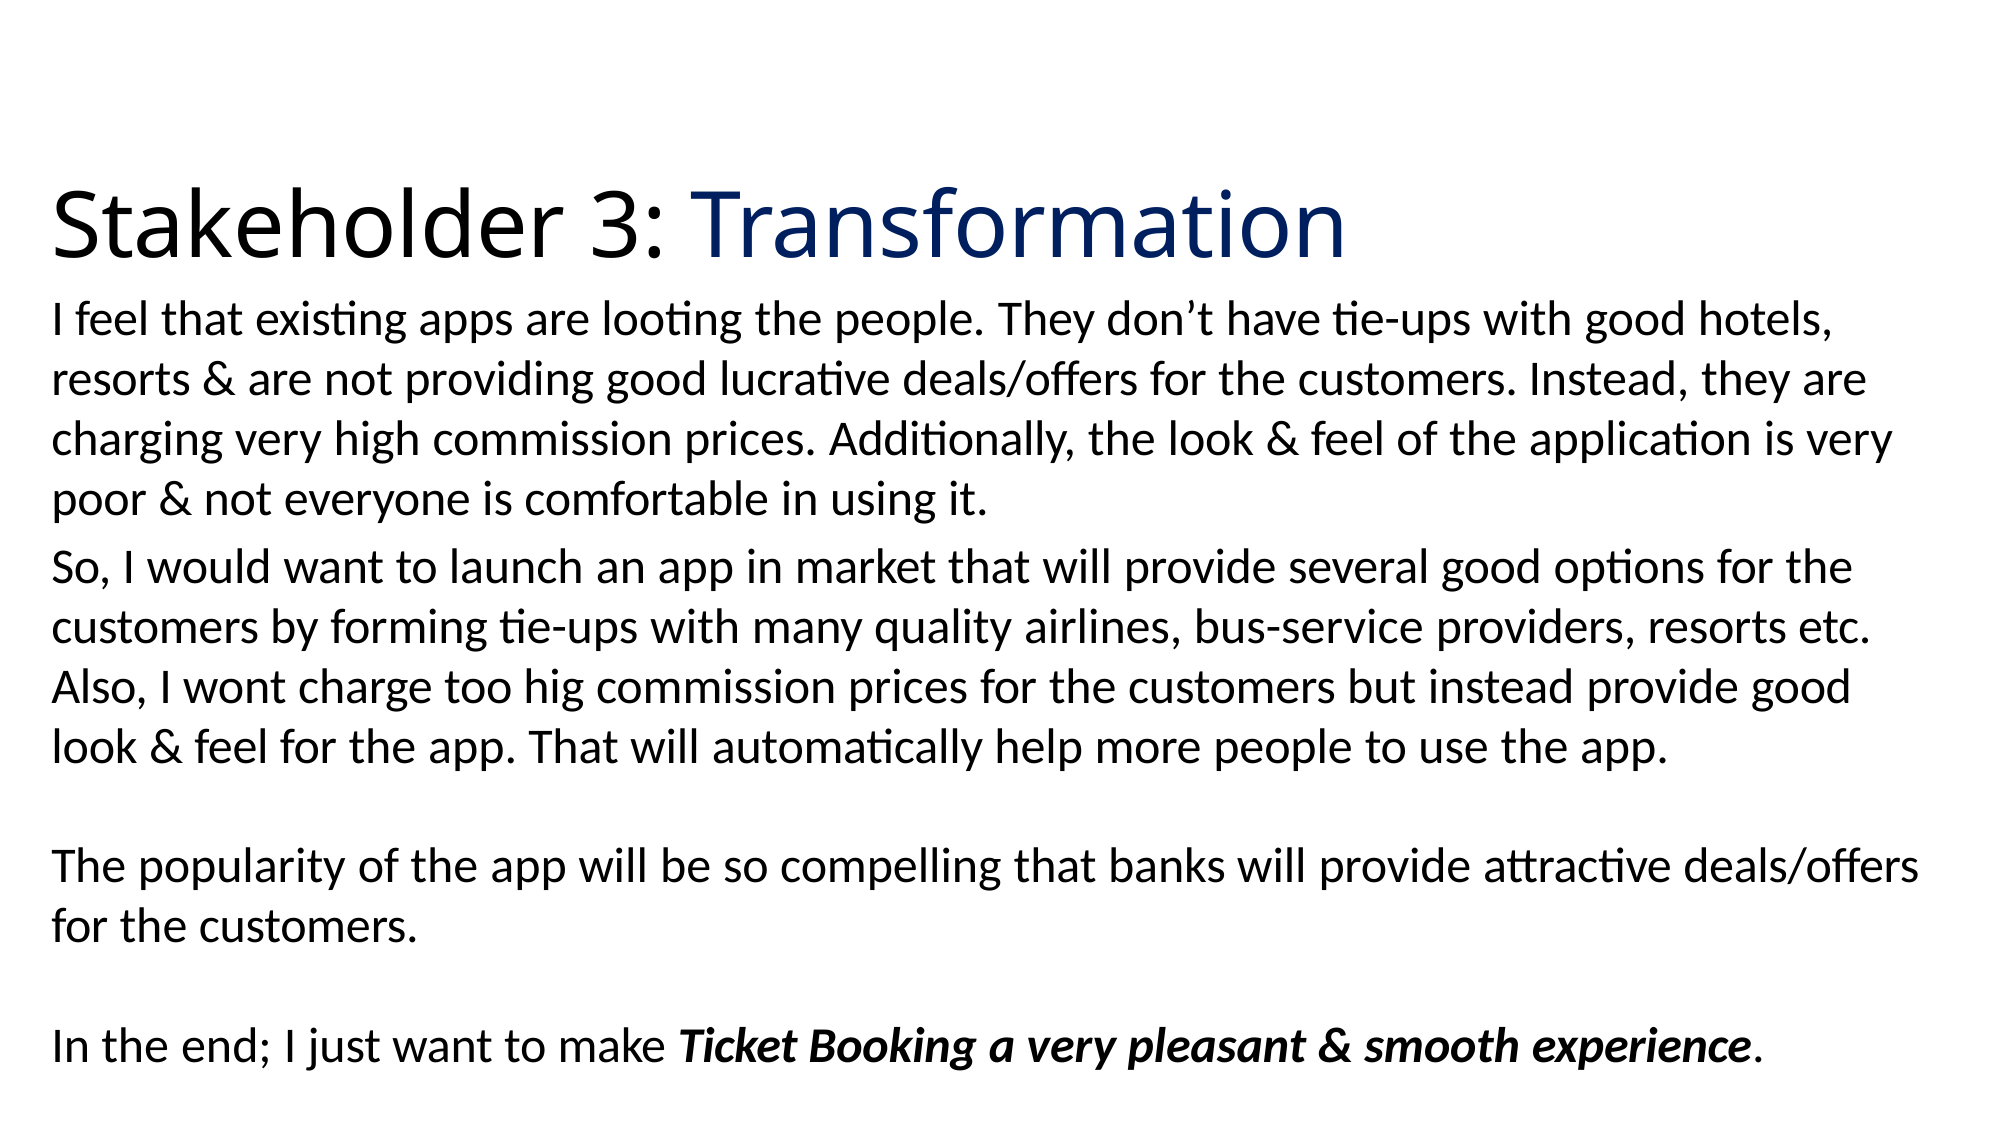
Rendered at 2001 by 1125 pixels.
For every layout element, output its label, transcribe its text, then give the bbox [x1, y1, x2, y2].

title Stakeholder 3: Transformation I feel that existing apps are looting the people. They don’t have tie-ups with good hotels, resorts & are not providing good lucrative deals/offers for the customers. Instead, they are charging very high commission prices. Additionally, the look & feel of the application is very poor & not everyone is comfortable in using it. [48, 147, 1909, 528]
text_box So, I would want to launch an app in market that will provide several good options for the customers by forming tie-ups with many quality airlines, bus-service providers, resorts etc. Also, I wont charge too hig commission prices for the customers but instead provide good look & feel for the app. That will automatically help more people to use the app. The popularity of the app will be so compelling that banks will provide attractive deals/offers for the customers. In the end; I just want to make Ticket Booking a very pleasant & smooth experience. [48, 531, 1937, 1076]
